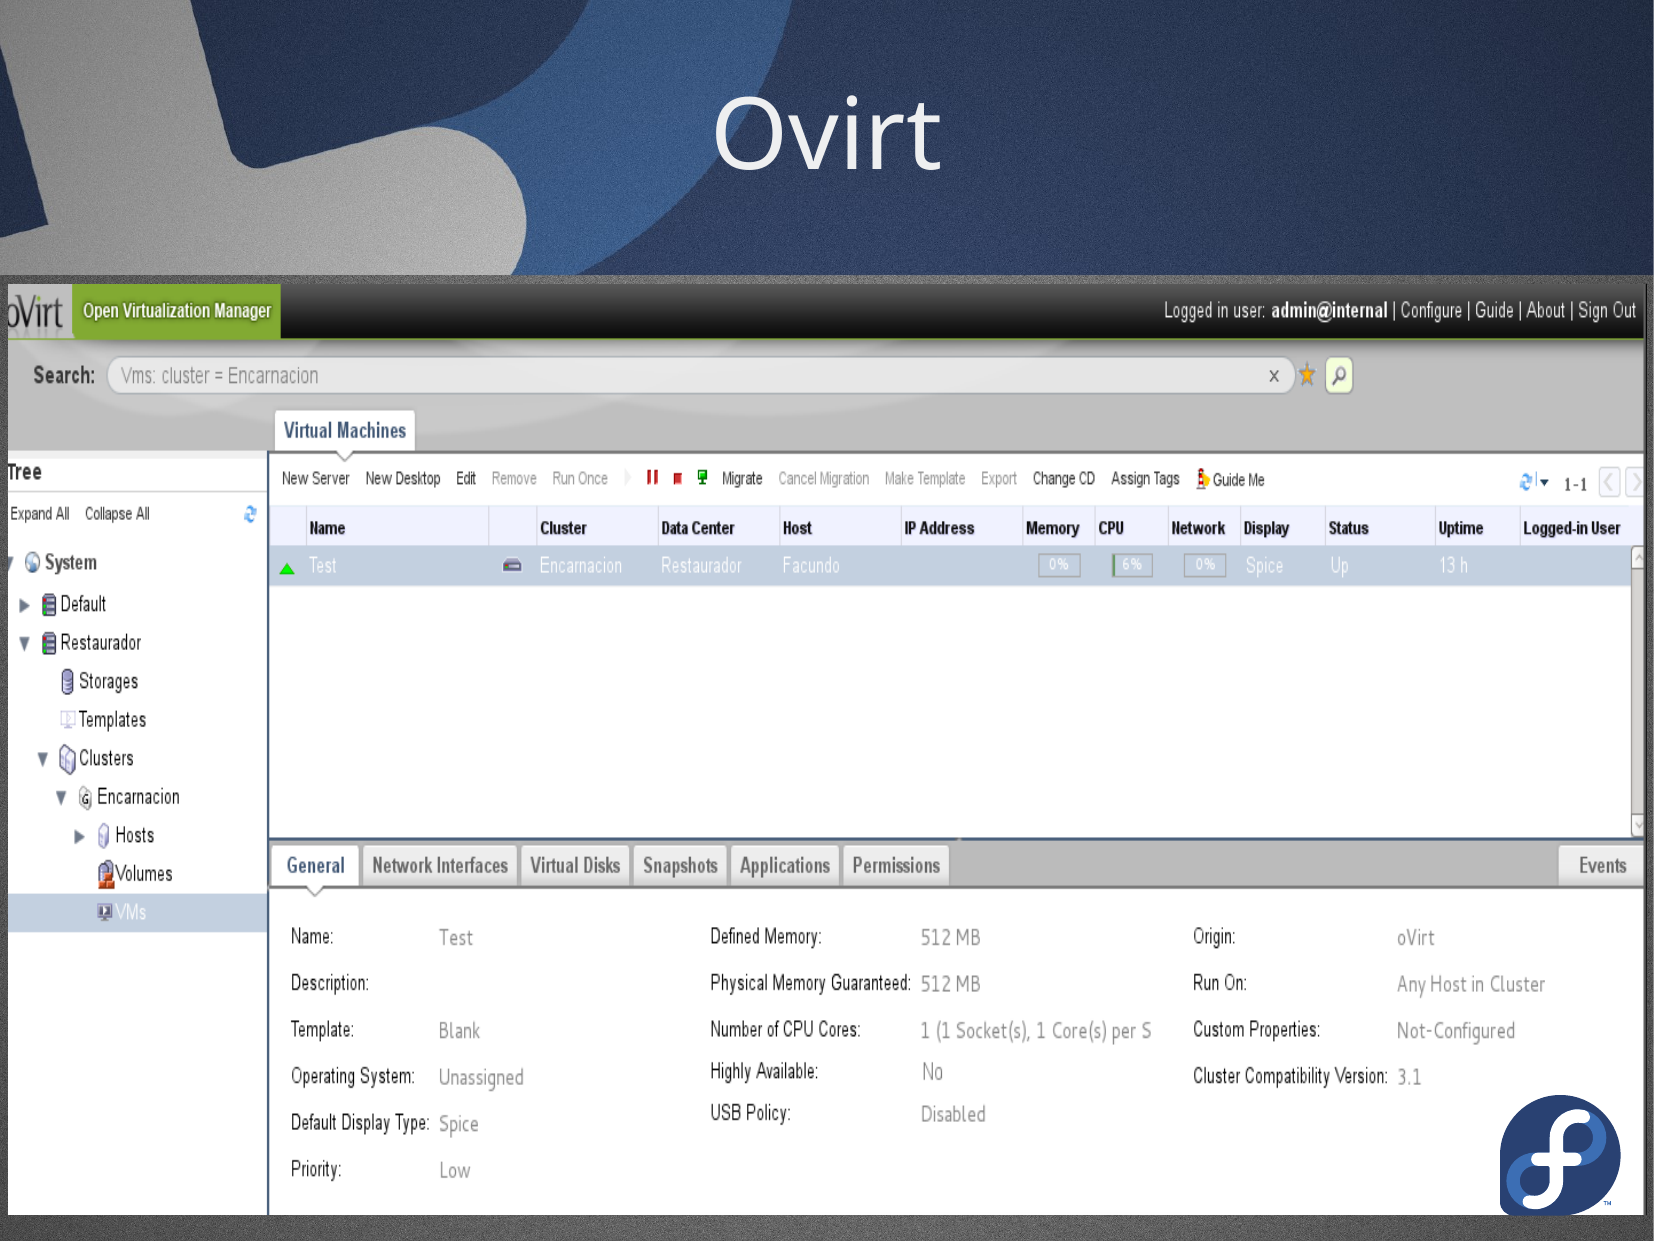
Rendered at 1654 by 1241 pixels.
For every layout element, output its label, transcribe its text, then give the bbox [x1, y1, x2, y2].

picture [0, 0, 1654, 1241]
text_box Ovirt [88, 29, 1565, 237]
